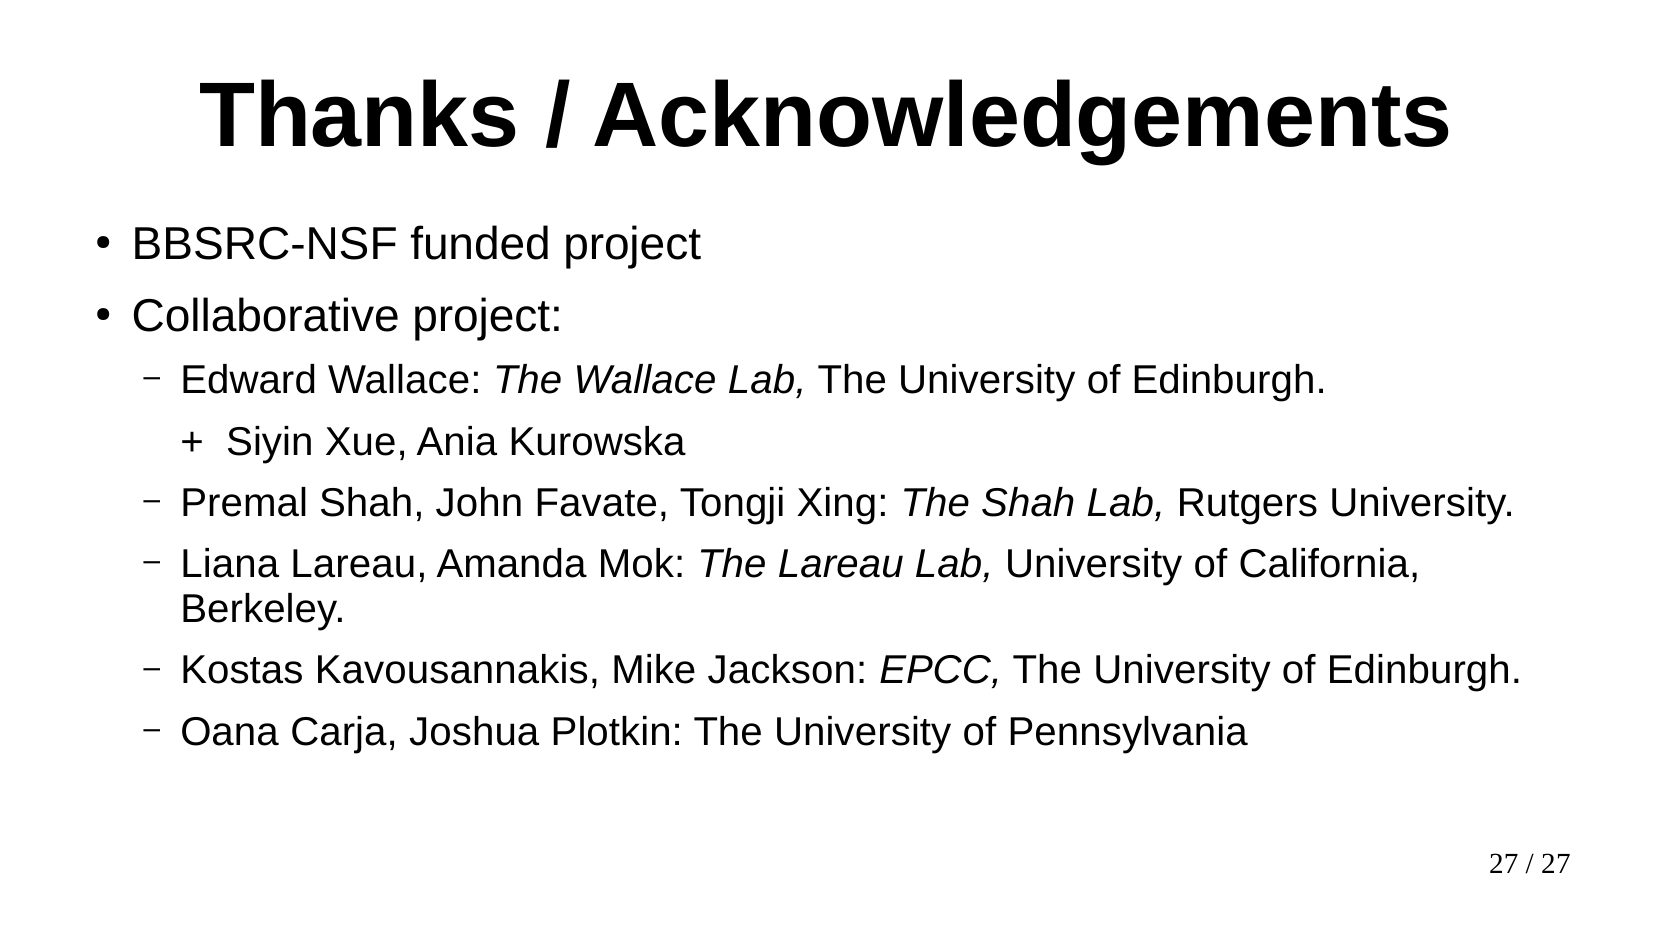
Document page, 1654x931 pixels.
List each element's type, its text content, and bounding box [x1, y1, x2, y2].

title Thanks / Acknowledgements [82, 37, 1571, 193]
list BBSRC-NSF funded project Collaborative project: Edward Wallace: The Wallace Lab, The University of Edinburgh. + Siyin Xue, Ania Kurowska Premal Shah, John Favate, Tongji Xing: The Shah Lab, Rutgers University. Liana Lareau, Amanda Mok: The Lareau Lab, University of California, Berkeley. Kostas Kavousannakis, Mike Jackson: EPCC, The University of Edinburgh. Oana Carja, Joshua Plotkin: The University of Pennsylvania [82, 217, 1571, 758]
